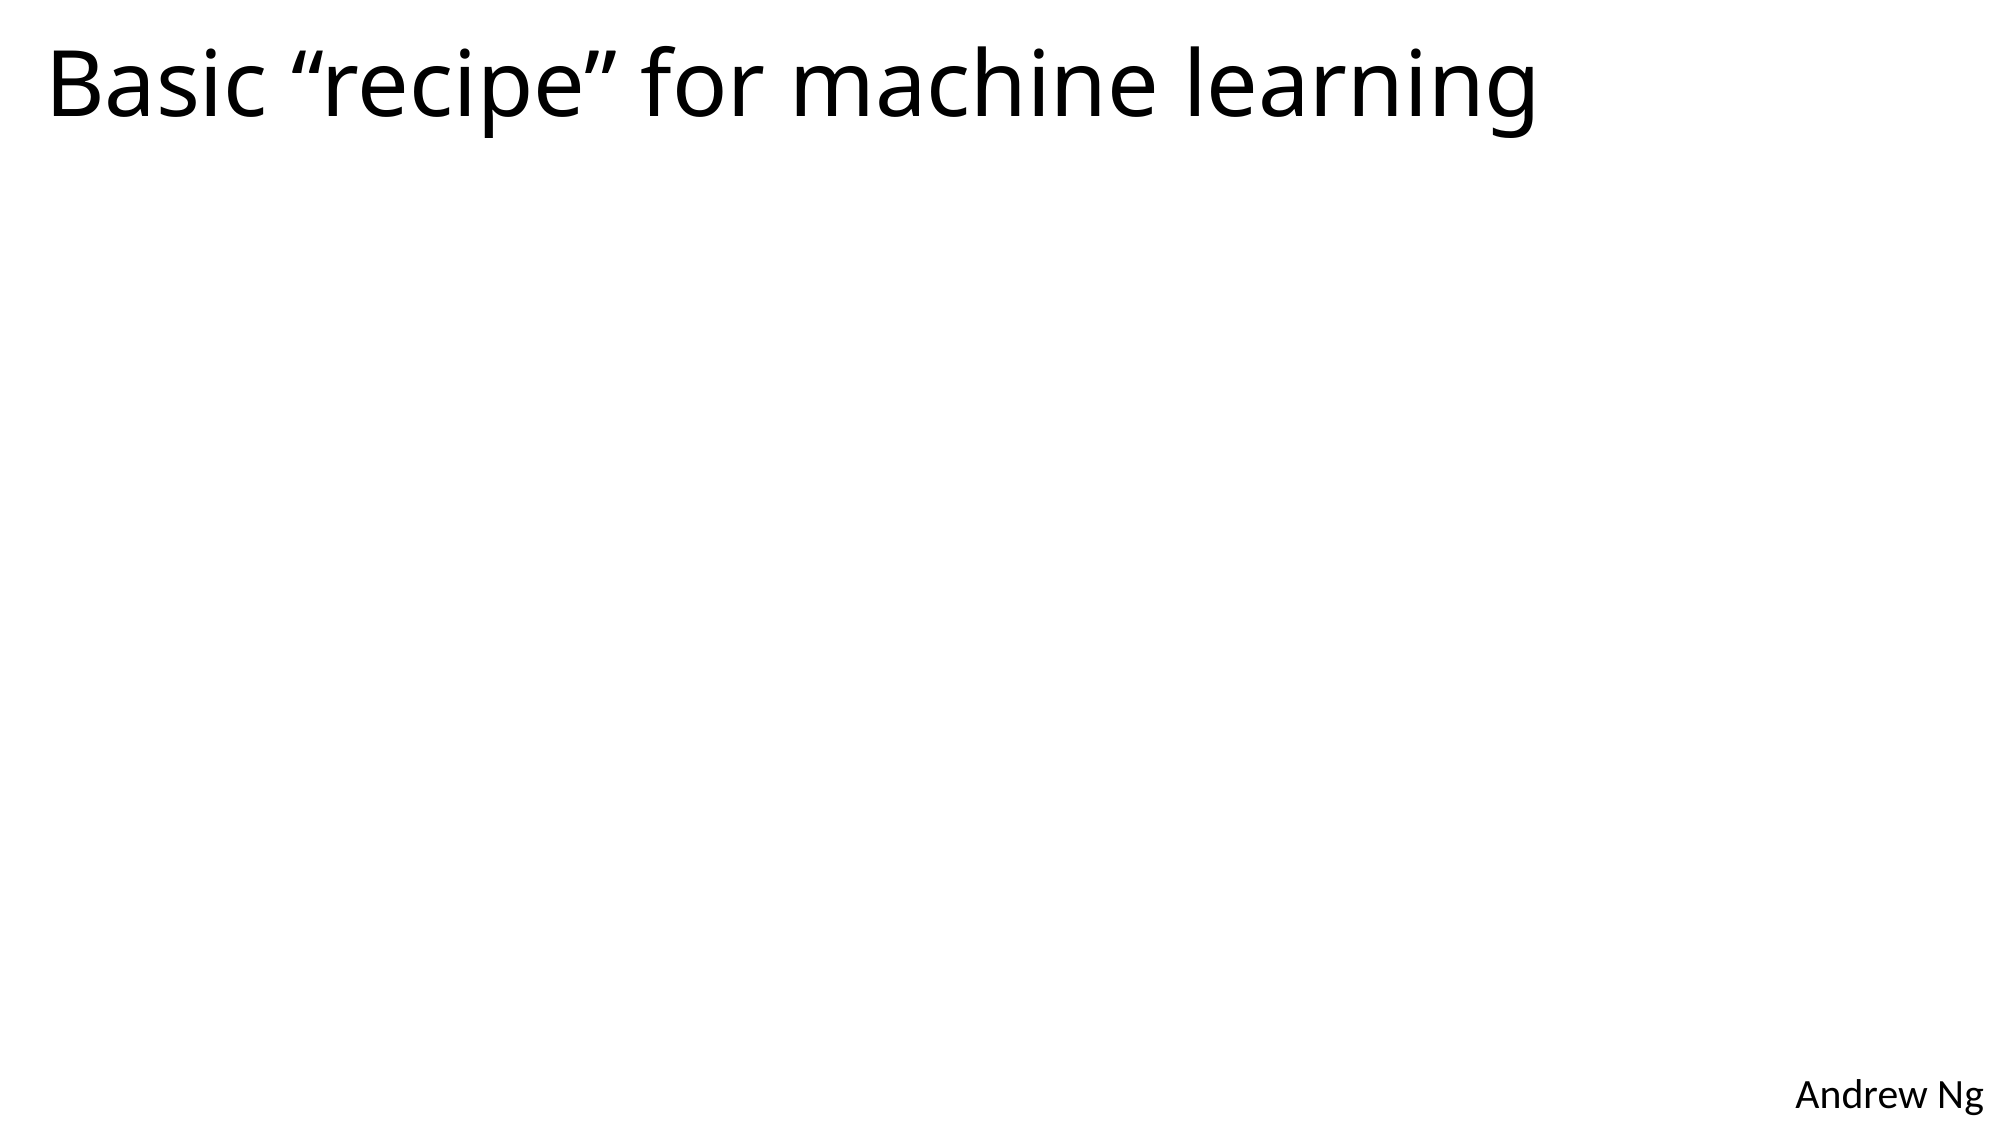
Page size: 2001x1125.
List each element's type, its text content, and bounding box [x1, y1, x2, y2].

title Basic “recipe” for machine learning [30, 29, 1755, 248]
